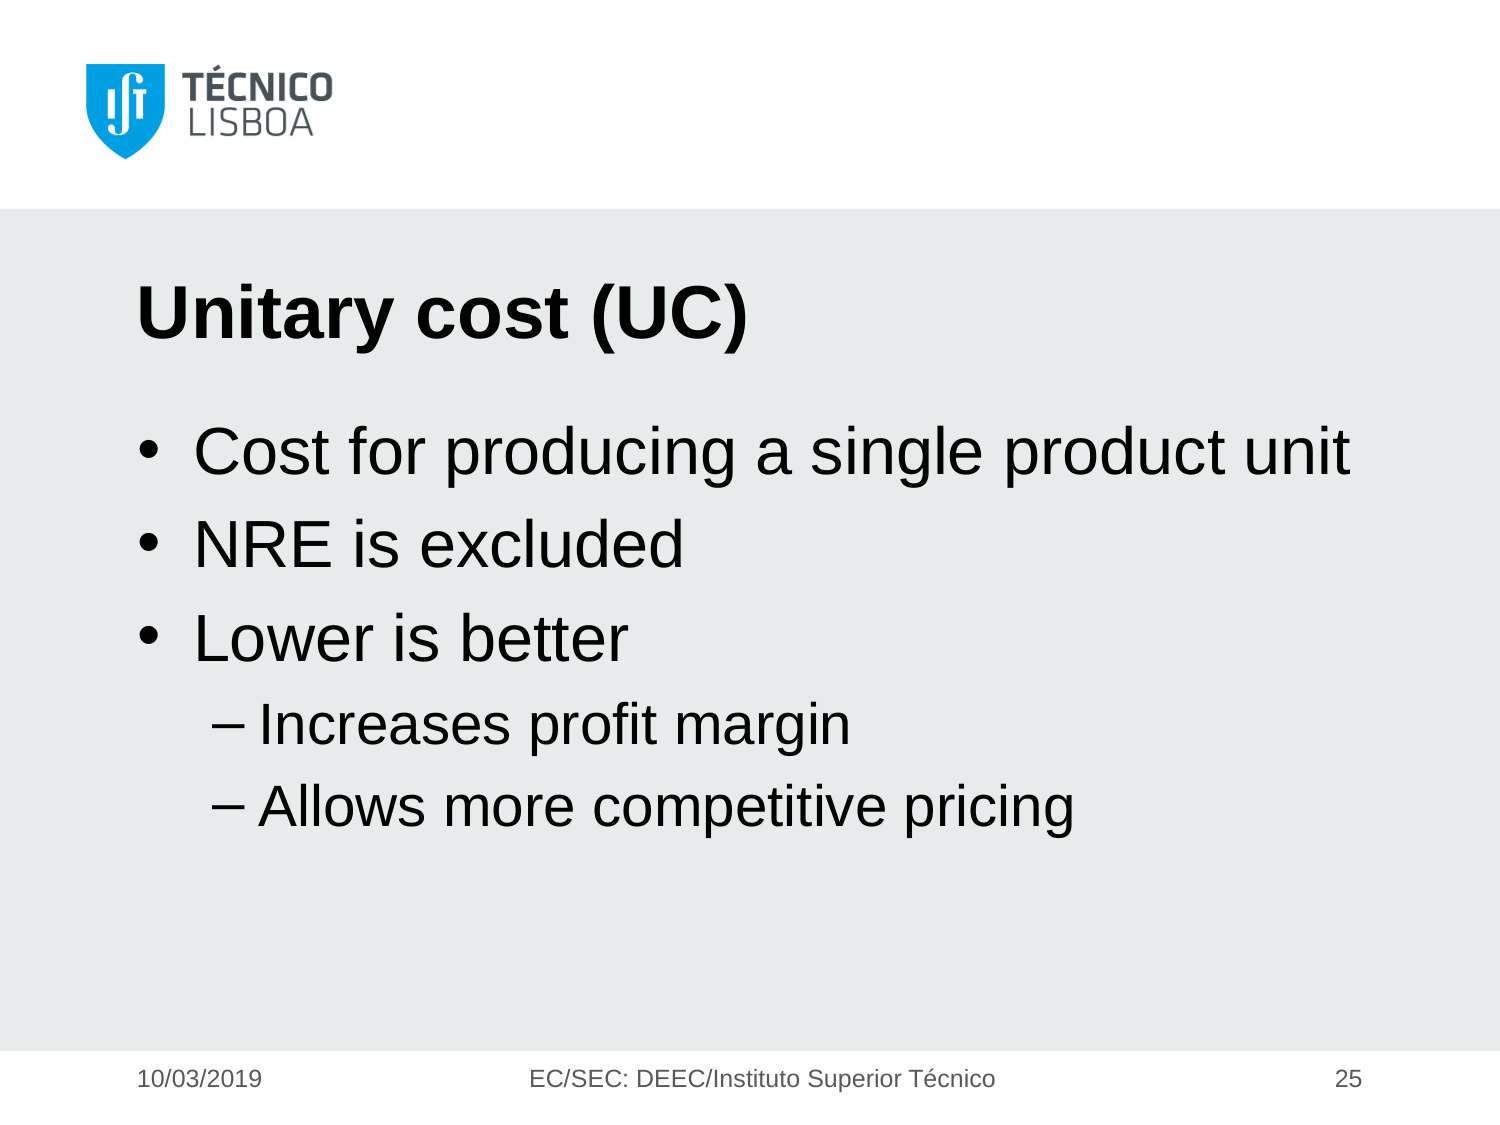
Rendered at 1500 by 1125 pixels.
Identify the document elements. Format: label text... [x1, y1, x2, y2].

title Unitary cost (UC) [121, 237, 1378, 381]
footer EC/SEC: DEEC/Instituto Superior Técnico [512, 1052, 1021, 1103]
slide_number <number> [1077, 1052, 1378, 1103]
slide_number 10/03/2019 [121, 1052, 425, 1103]
picture [0, 0, 1500, 1125]
list Cost for producing a single product unit NRE is excluded Lower is better Increases profit margin Allows more competitive pricing [121, 400, 1378, 1005]
